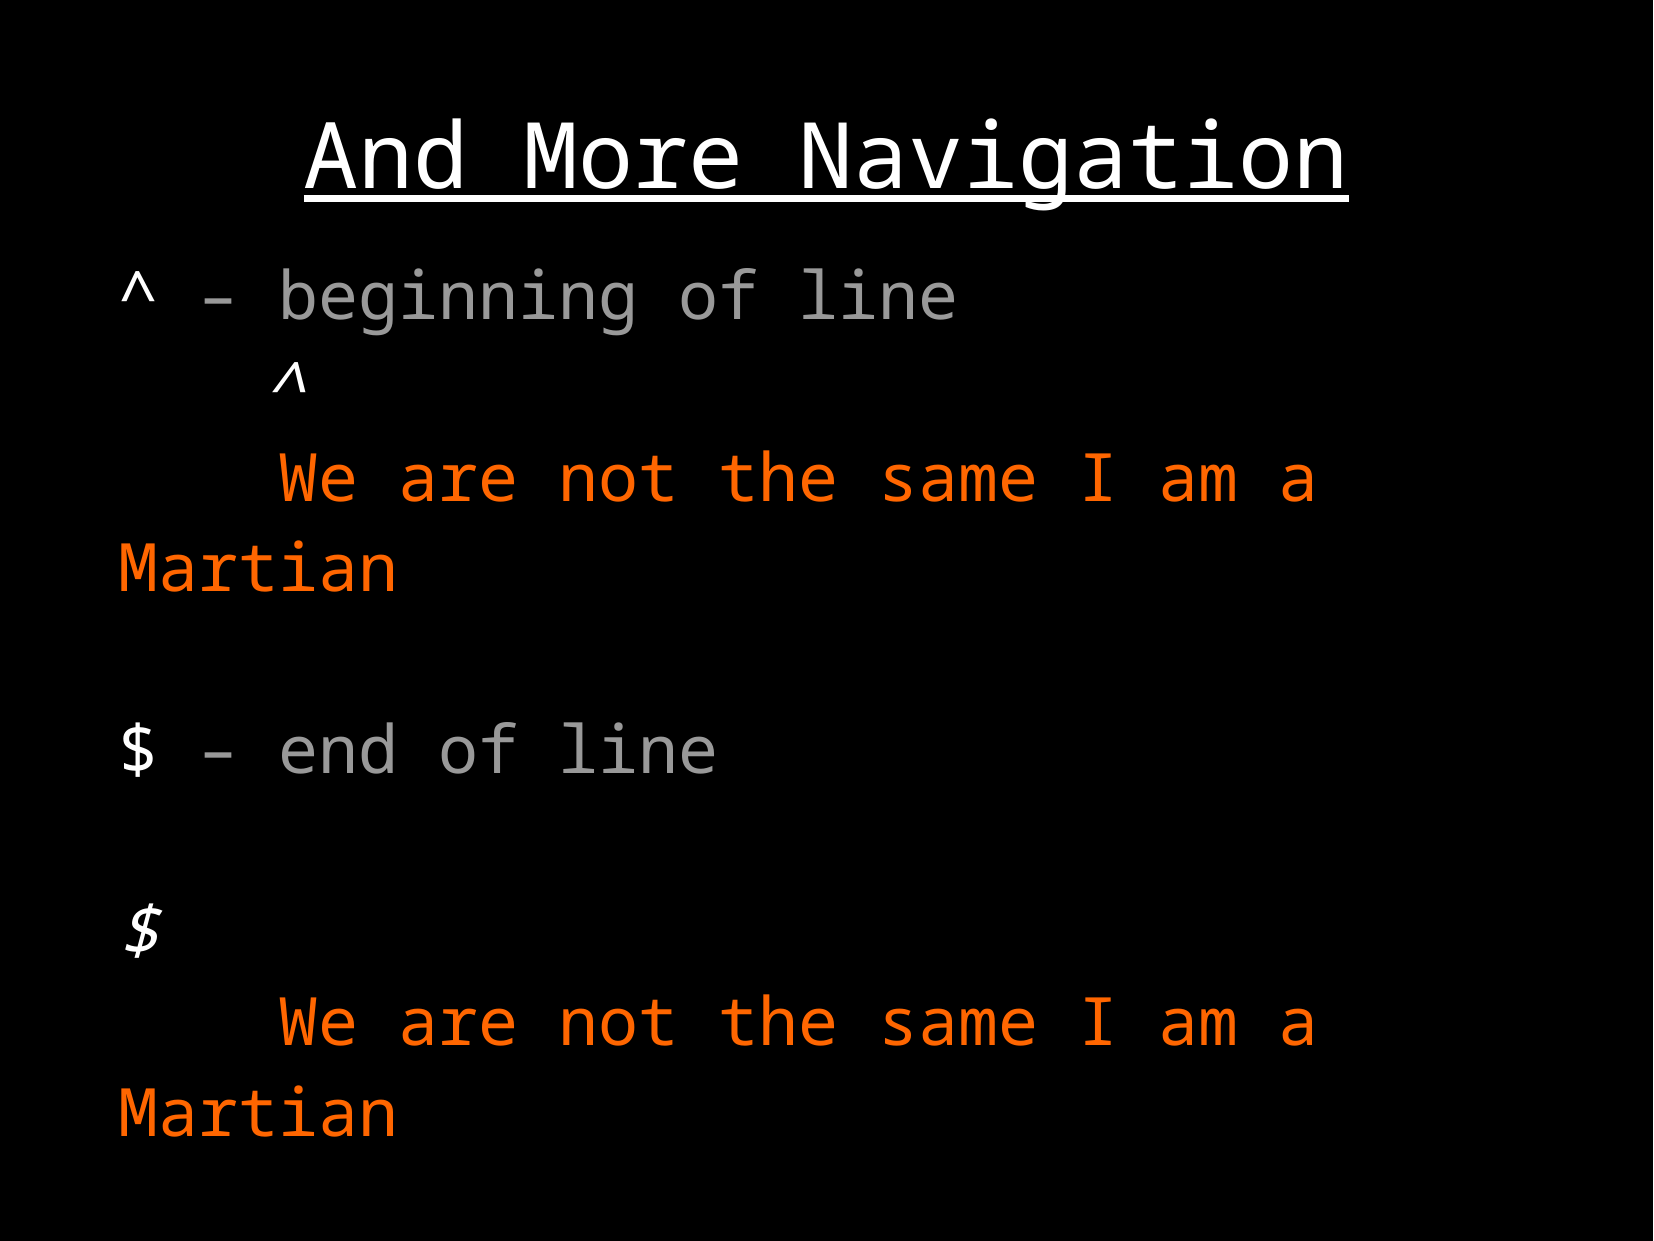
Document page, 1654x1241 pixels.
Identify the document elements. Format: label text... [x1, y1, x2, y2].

title And More Navigation [82, 49, 1571, 210]
subtitle ^ – beginning of line ^ We are not the same I am a Martian $ – end of line $ We are not the same I am a Martian [82, 210, 1571, 1195]
